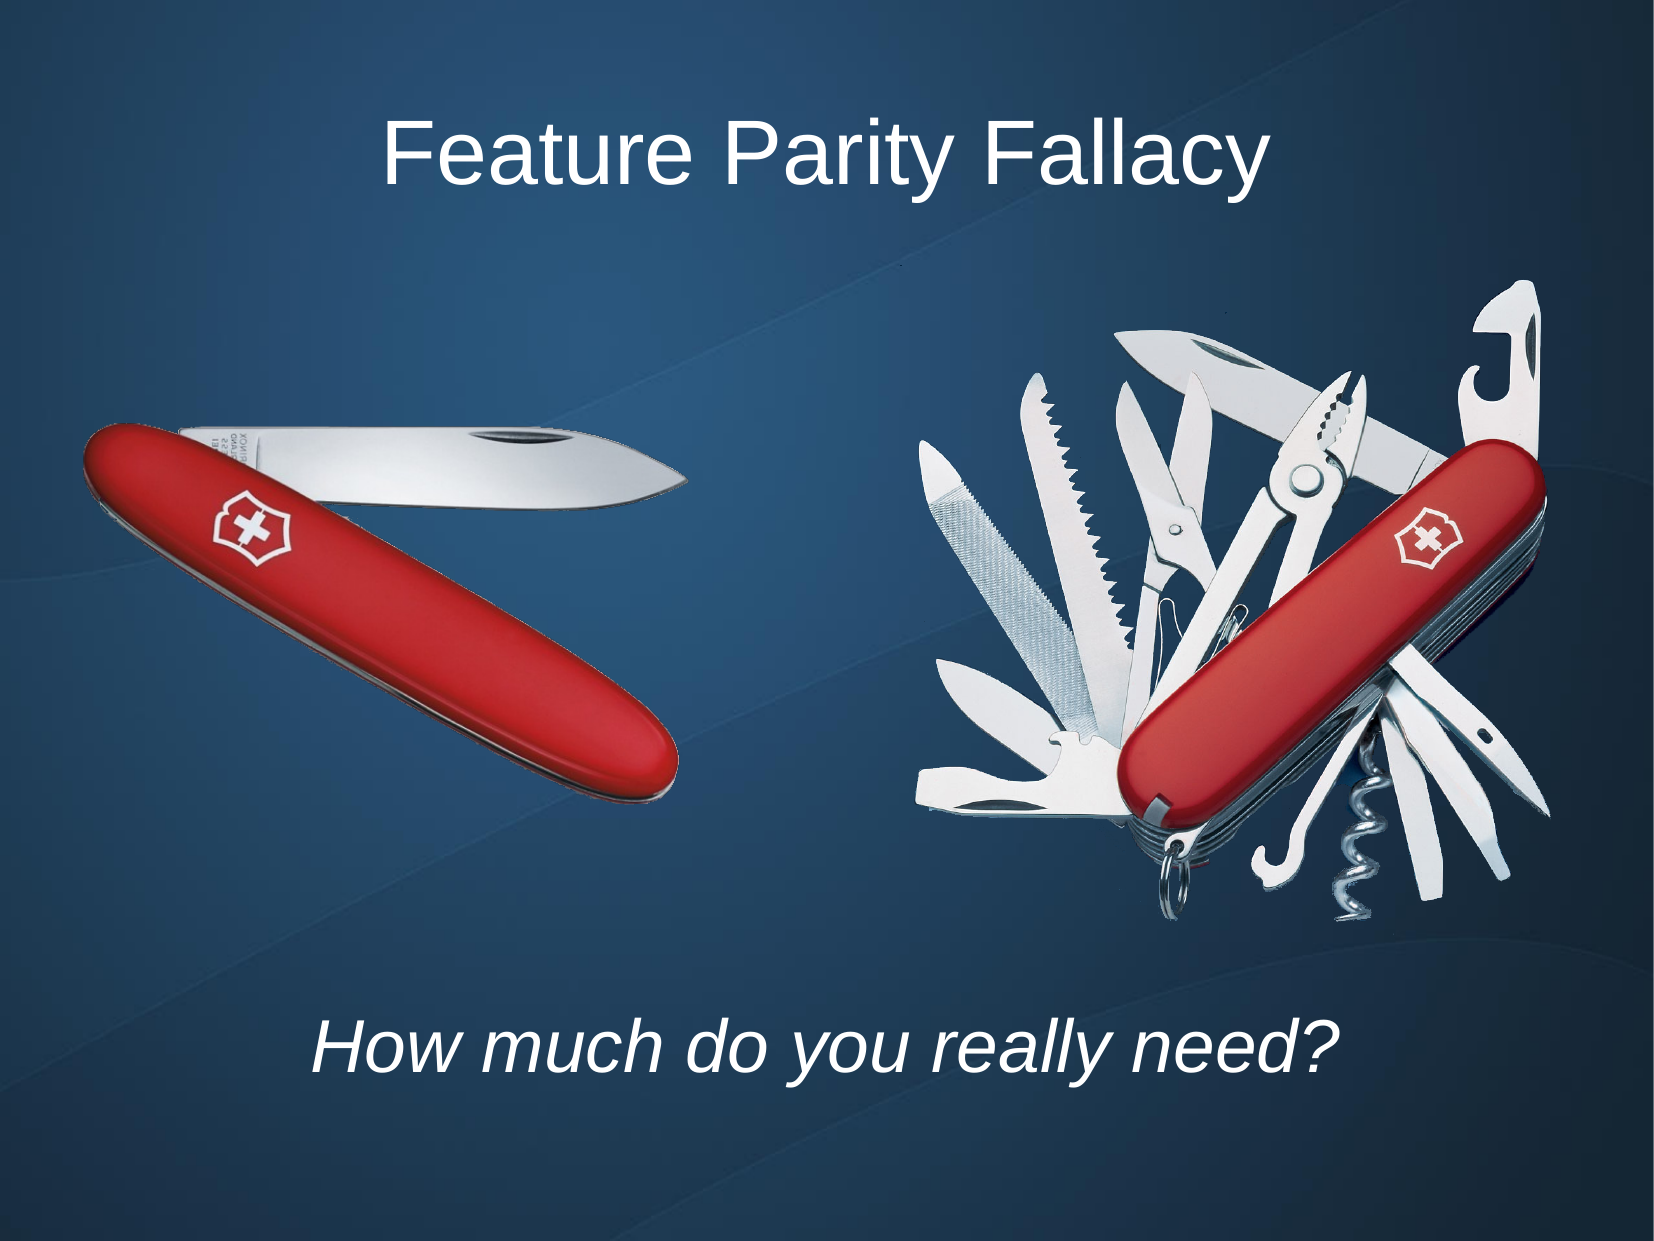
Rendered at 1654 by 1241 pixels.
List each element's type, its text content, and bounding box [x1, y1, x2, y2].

text_box How much do you really need? [295, 997, 1383, 1100]
picture [0, 0, 1654, 1241]
title Feature Parity Fallacy [82, 49, 1571, 257]
